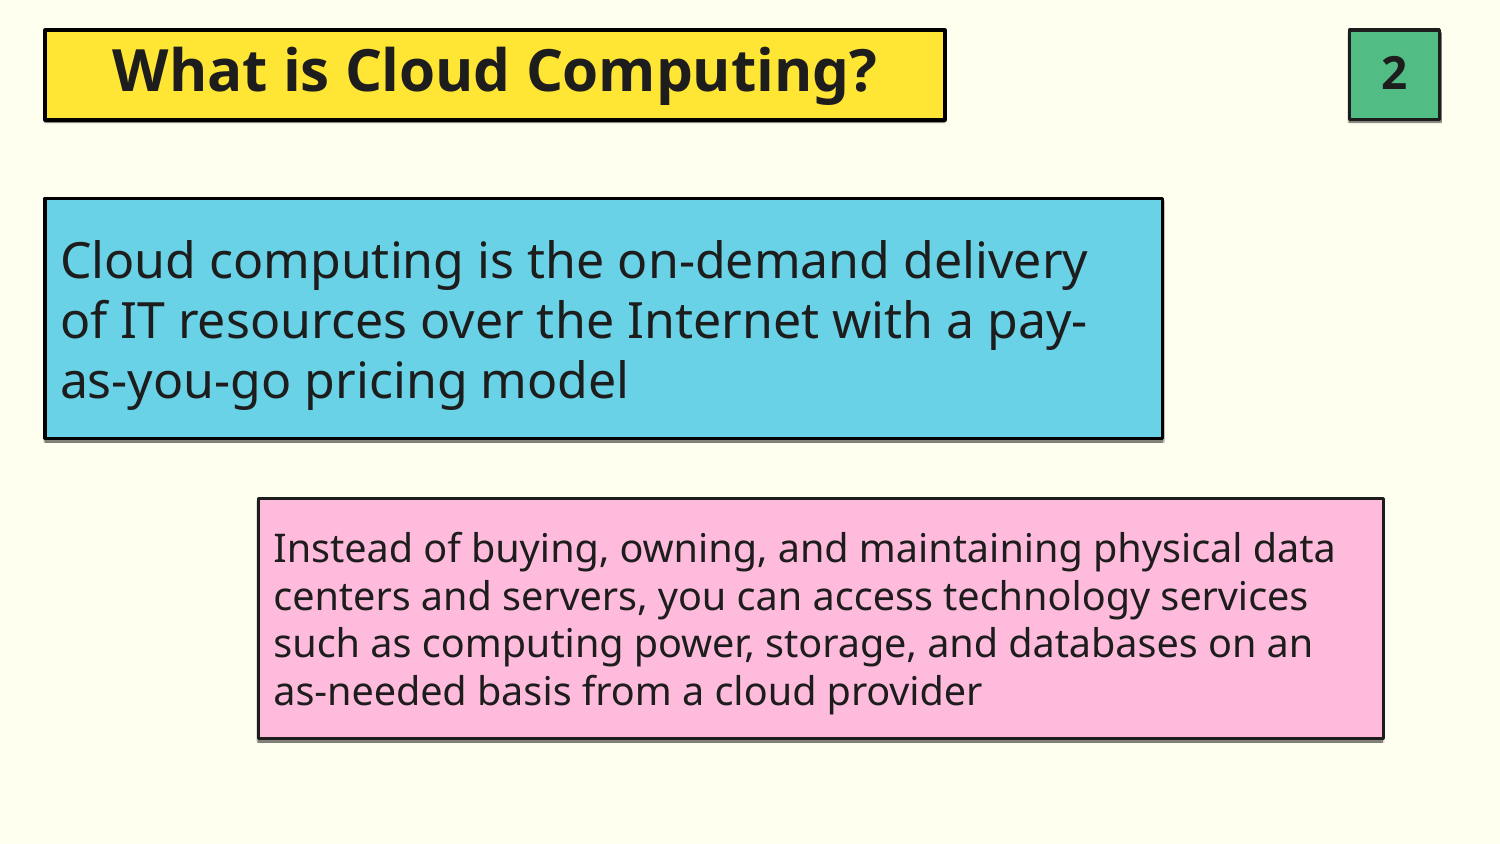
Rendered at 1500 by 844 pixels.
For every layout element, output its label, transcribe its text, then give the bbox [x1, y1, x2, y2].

title What is Cloud Computing? [45, 30, 945, 120]
list Cloud computing is the on-demand delivery of IT resources over the Internet with a pay-as-you-go pricing model [45, 198, 1163, 439]
list Instead of buying, owning, and maintaining physical data centers and servers, you can access technology services such as computing power, storage, and databases on an as-needed basis from a cloud provider [258, 498, 1384, 739]
